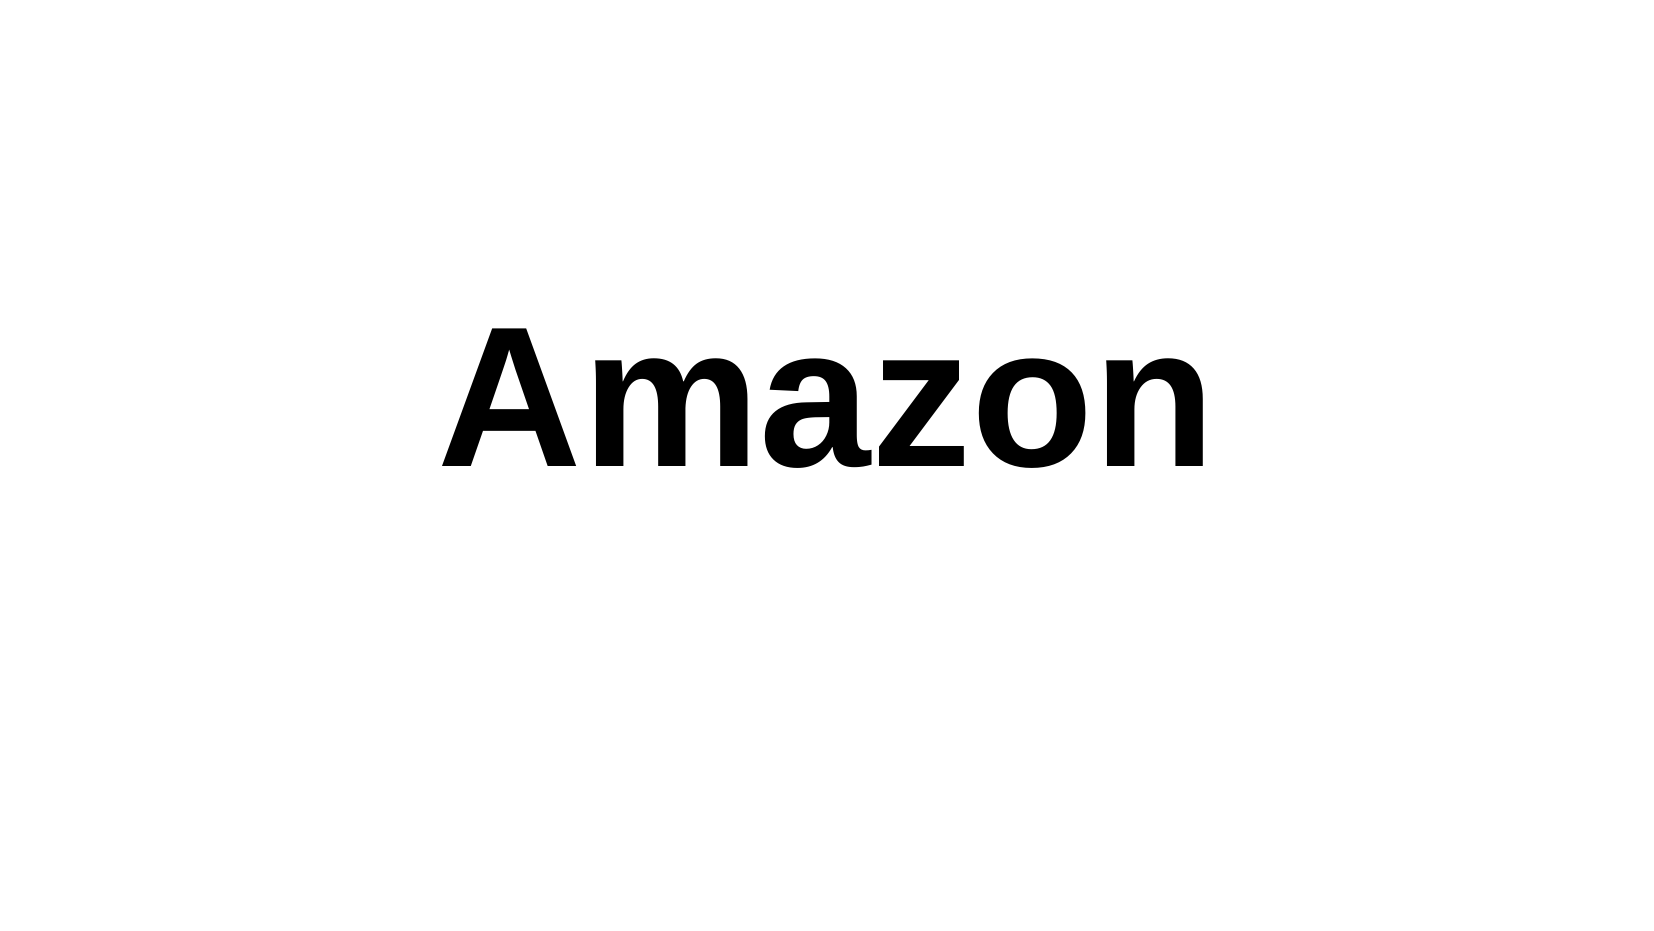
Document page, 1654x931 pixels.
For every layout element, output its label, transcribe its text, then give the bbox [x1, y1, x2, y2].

subtitle Amazon [82, 37, 1571, 757]
